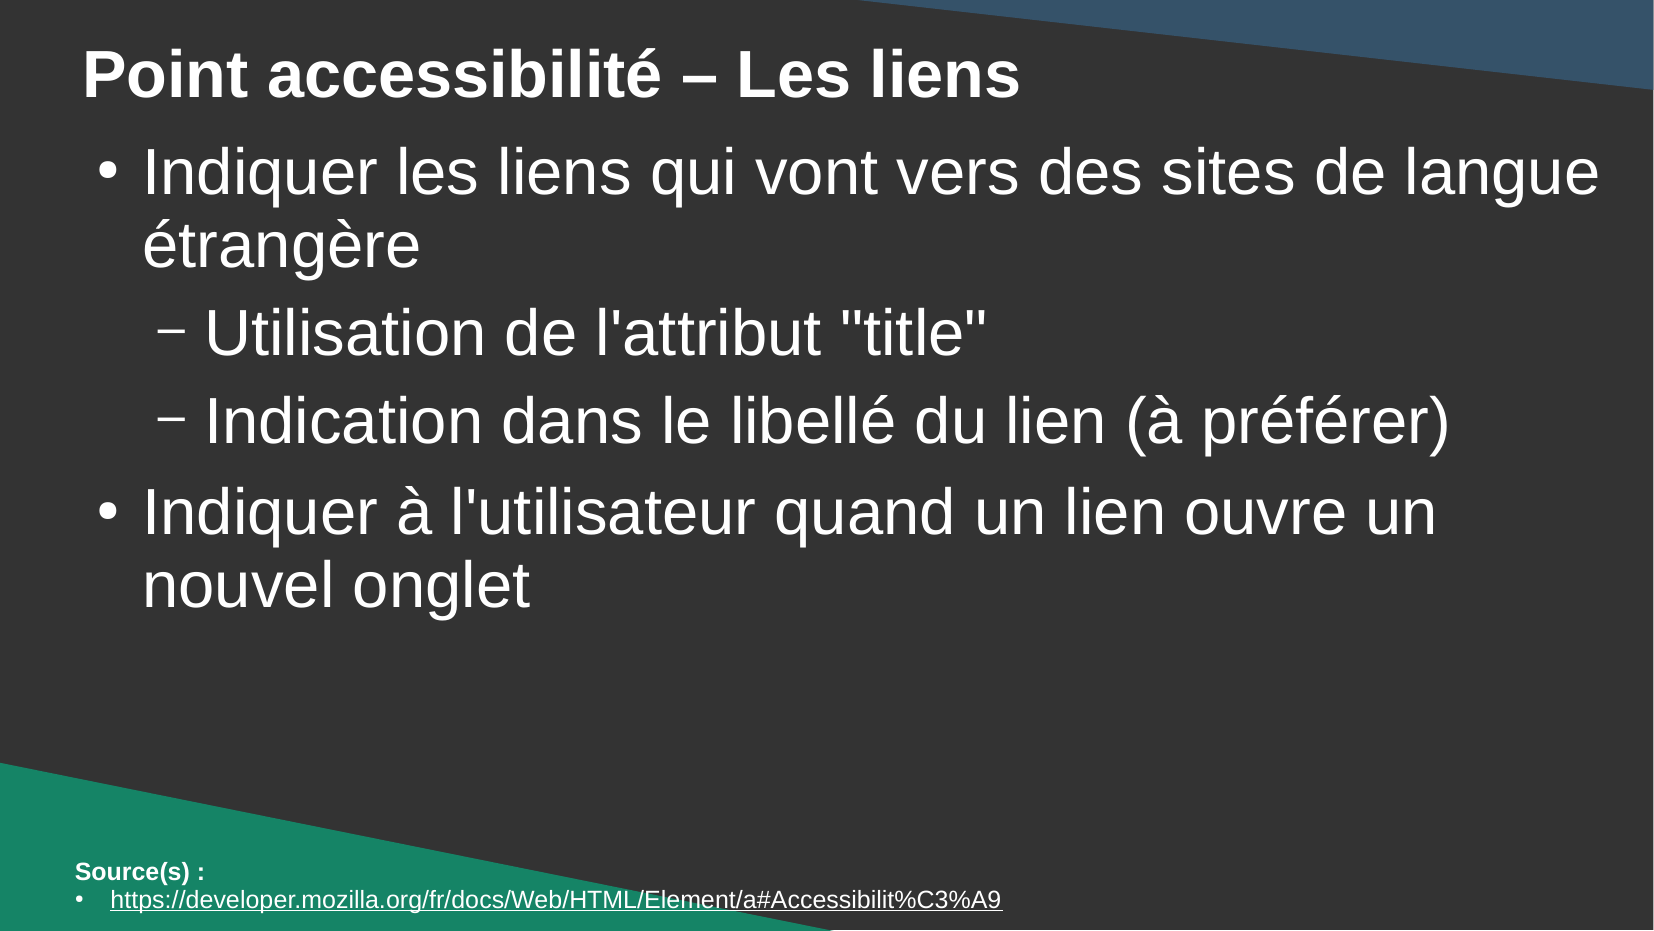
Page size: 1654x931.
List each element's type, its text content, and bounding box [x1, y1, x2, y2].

text_box [0, 762, 433, 931]
list Indiquer les liens qui vont vers des sites de langue étrangère Utilisation de l'attribut "title" Indication dans le libellé du lien (à préférer) Indiquer à l'utilisateur quand un lien ouvre un nouvel onglet [80, 135, 1605, 626]
text_box [857, 0, 1654, 90]
text_box Source(s) : https://developer.mozilla.org/fr/docs/Web/HTML/Element/a#Accessibilit%C3%A9 [60, 850, 1546, 931]
title Point accessibilité – Les liens [82, 37, 1571, 122]
